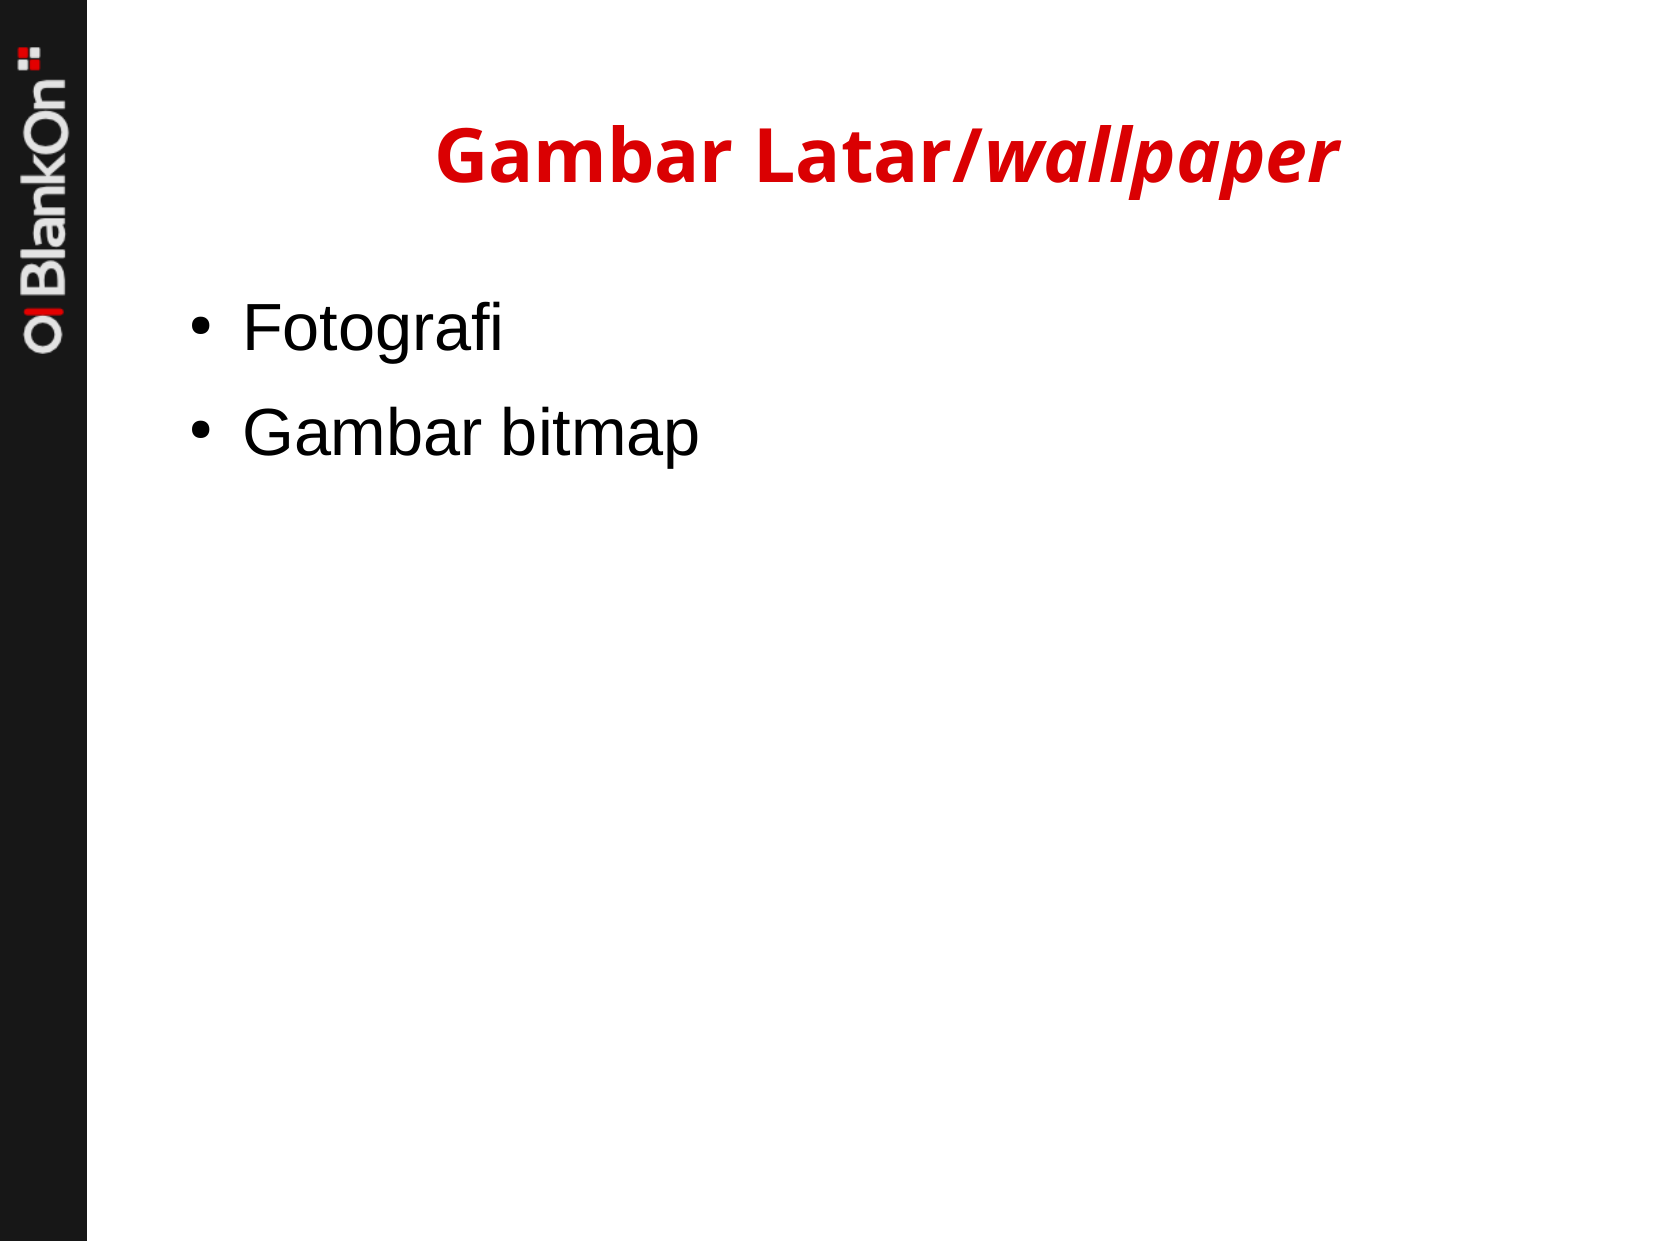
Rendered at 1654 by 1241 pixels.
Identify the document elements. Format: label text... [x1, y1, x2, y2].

title Gambar Latar/wallpaper [124, 49, 1613, 257]
picture [0, 0, 87, 1241]
list Fotografi Gambar bitmap [171, 290, 1589, 1182]
